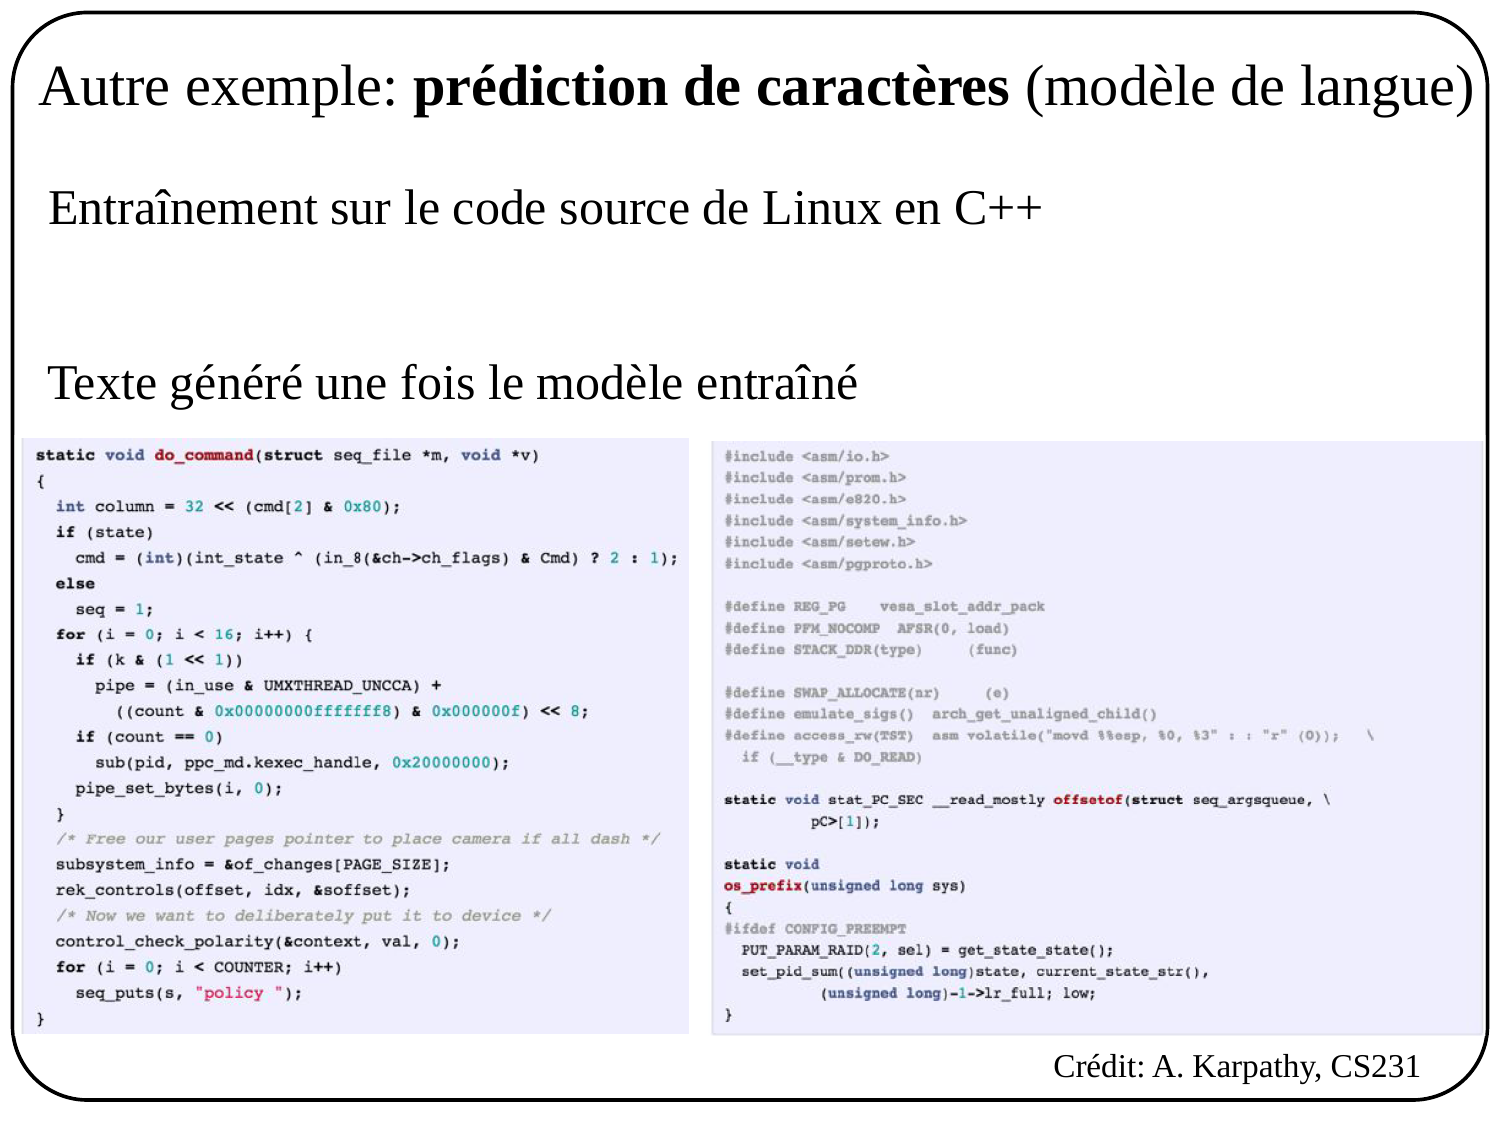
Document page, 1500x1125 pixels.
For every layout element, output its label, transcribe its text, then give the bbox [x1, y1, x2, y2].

text_box Texte généré une fois le modèle entraîné [32, 342, 874, 418]
text_box Crédit: A. Karpathy, CS231 [1038, 1038, 1446, 1092]
text_box Autre exemple: prédiction de caractères (modèle de langue) [23, 40, 1491, 125]
picture [14, 435, 700, 1036]
text_box Entraînement sur le code source de Linux en C++ [33, 167, 1060, 243]
chart [16, 435, 702, 1038]
chart [709, 435, 1487, 1038]
picture [708, 435, 1486, 1036]
